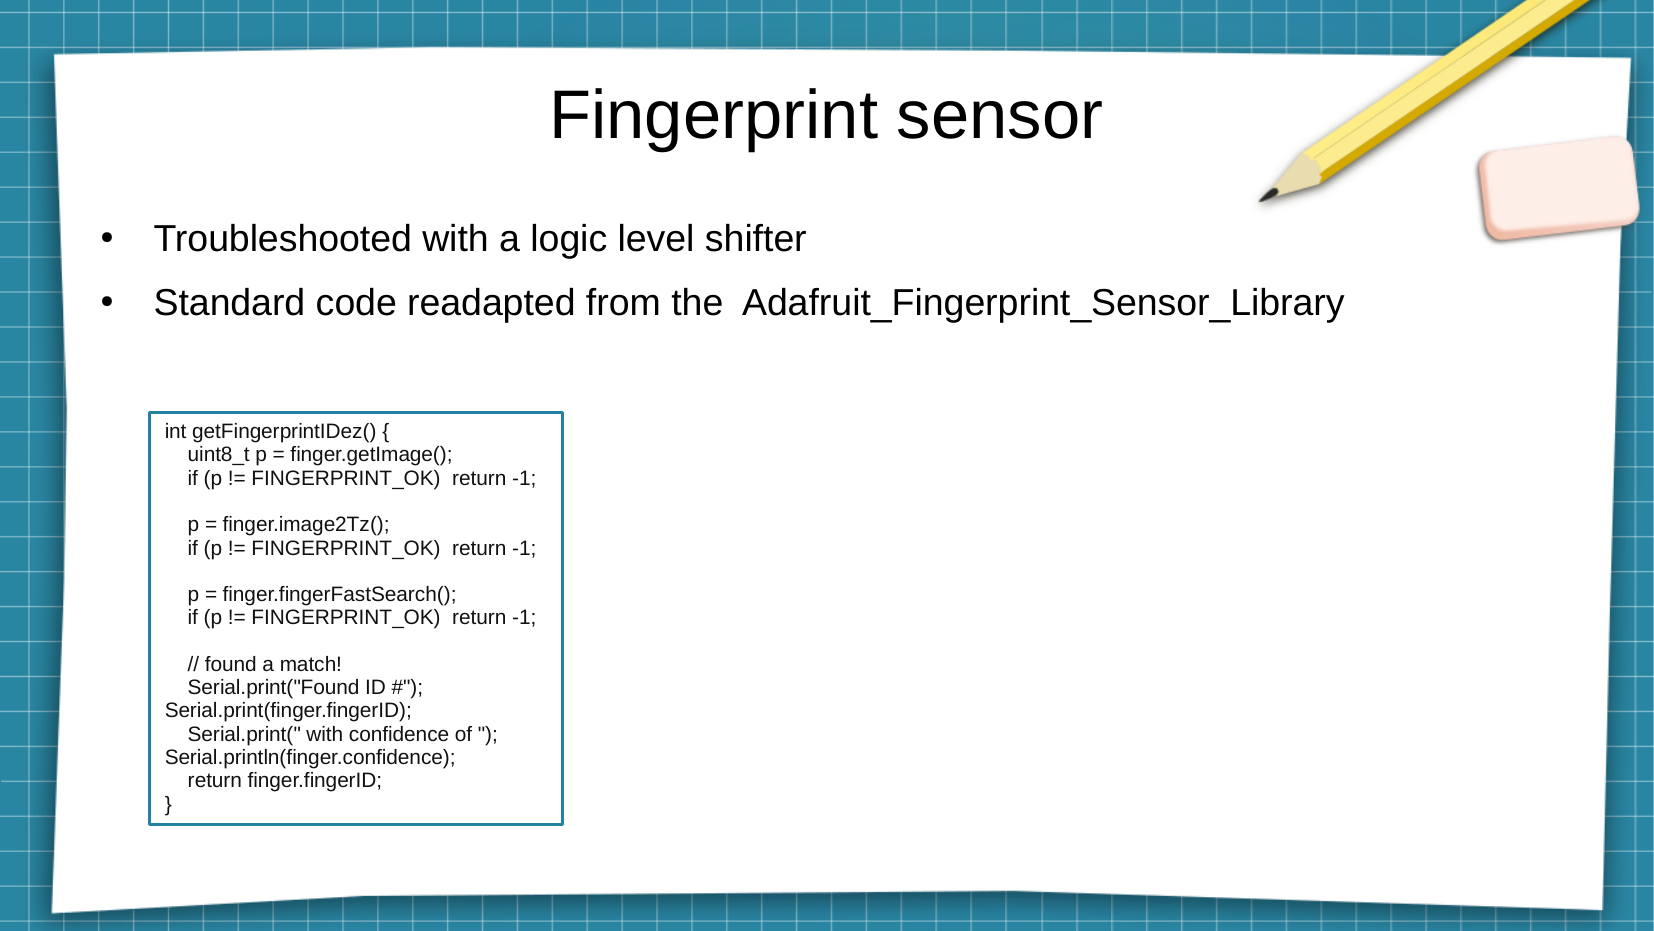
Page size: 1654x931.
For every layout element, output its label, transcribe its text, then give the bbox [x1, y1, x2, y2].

text_box int getFingerprintIDez() { uint8_t p = finger.getImage(); if (p != FINGERPRINT_OK) return -1; p = finger.image2Tz(); if (p != FINGERPRINT_OK) return -1; p = finger.fingerFastSearch(); if (p != FINGERPRINT_OK) return -1; // found a match! Serial.print("Found ID #"); Serial.print(finger.fingerID); Serial.print(" with confidence of "); Serial.println(finger.confidence); return finger.fingerID; } [150, 412, 681, 823]
list Troubleshooted with a logic level shifter Standard code readapted from the Adafruit_Fingerprint_Sensor_Library [82, 217, 1571, 338]
picture [0, 0, 1654, 931]
title Fingerprint sensor [82, 37, 1571, 193]
